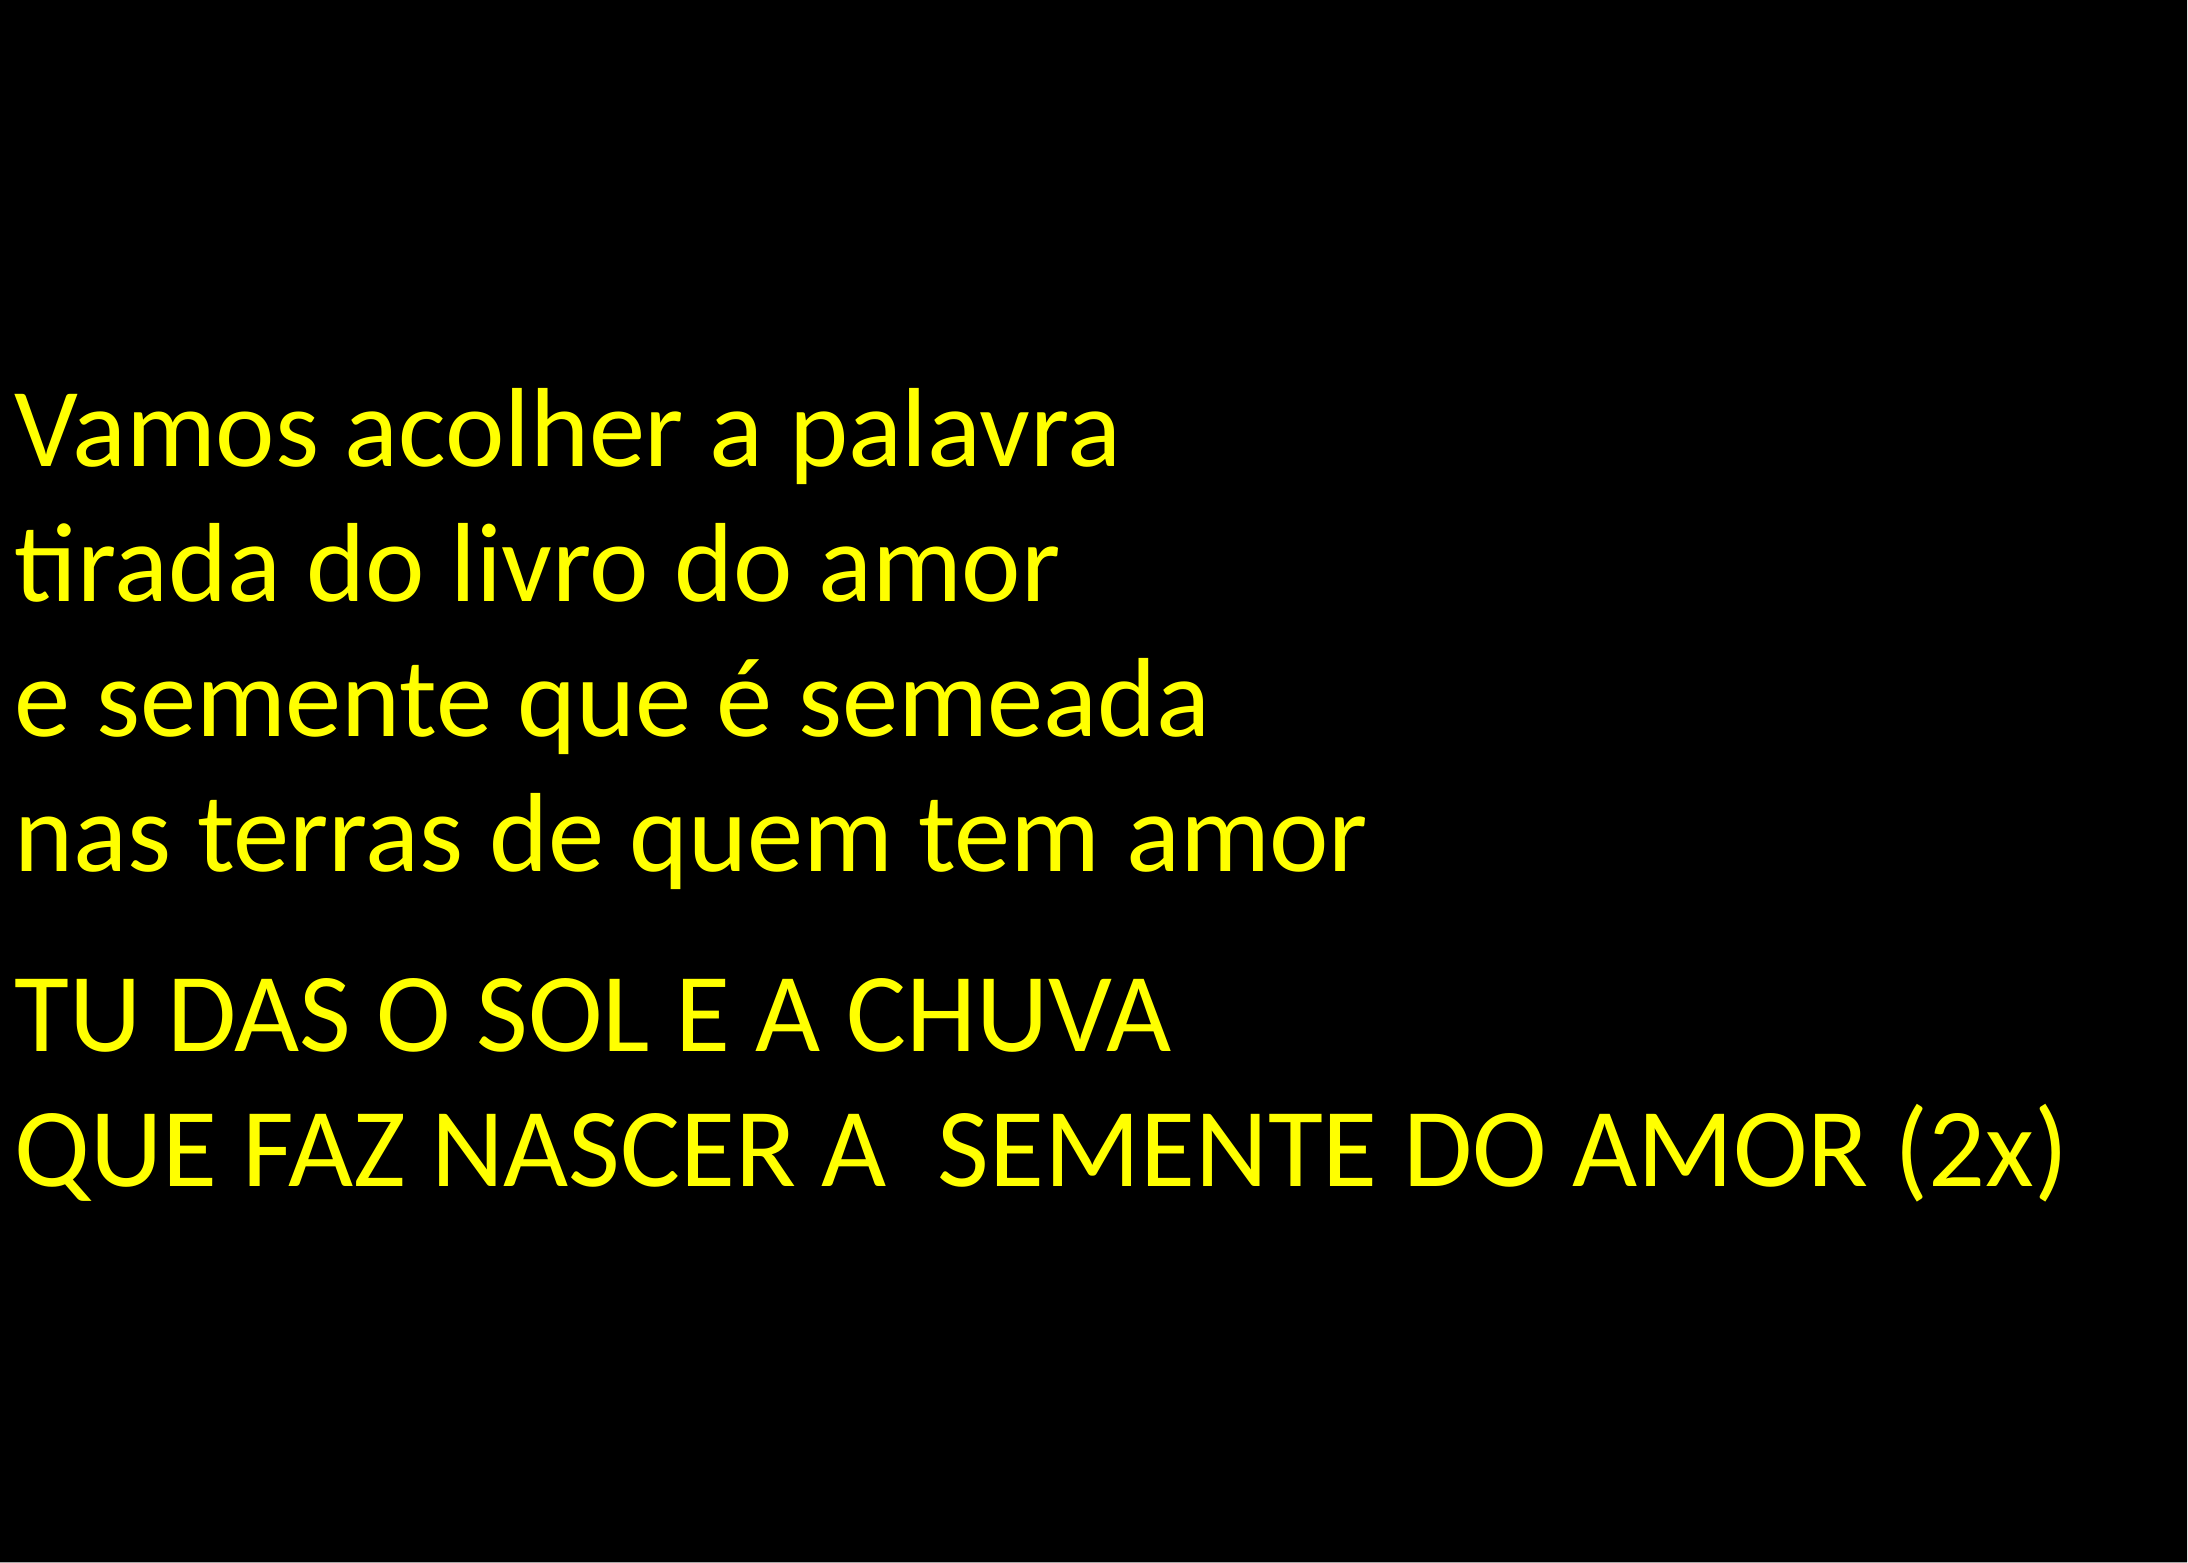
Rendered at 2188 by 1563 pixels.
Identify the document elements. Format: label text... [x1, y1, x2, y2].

text_box Vamos acolher a palavra tirada do livro do amor e semente que é semeada nas terras de quem tem amor TU DAS O SOL E A CHUVA QUE FAZ NASCER A SEMENTE DO AMOR (2x) [0, 0, 2188, 1563]
